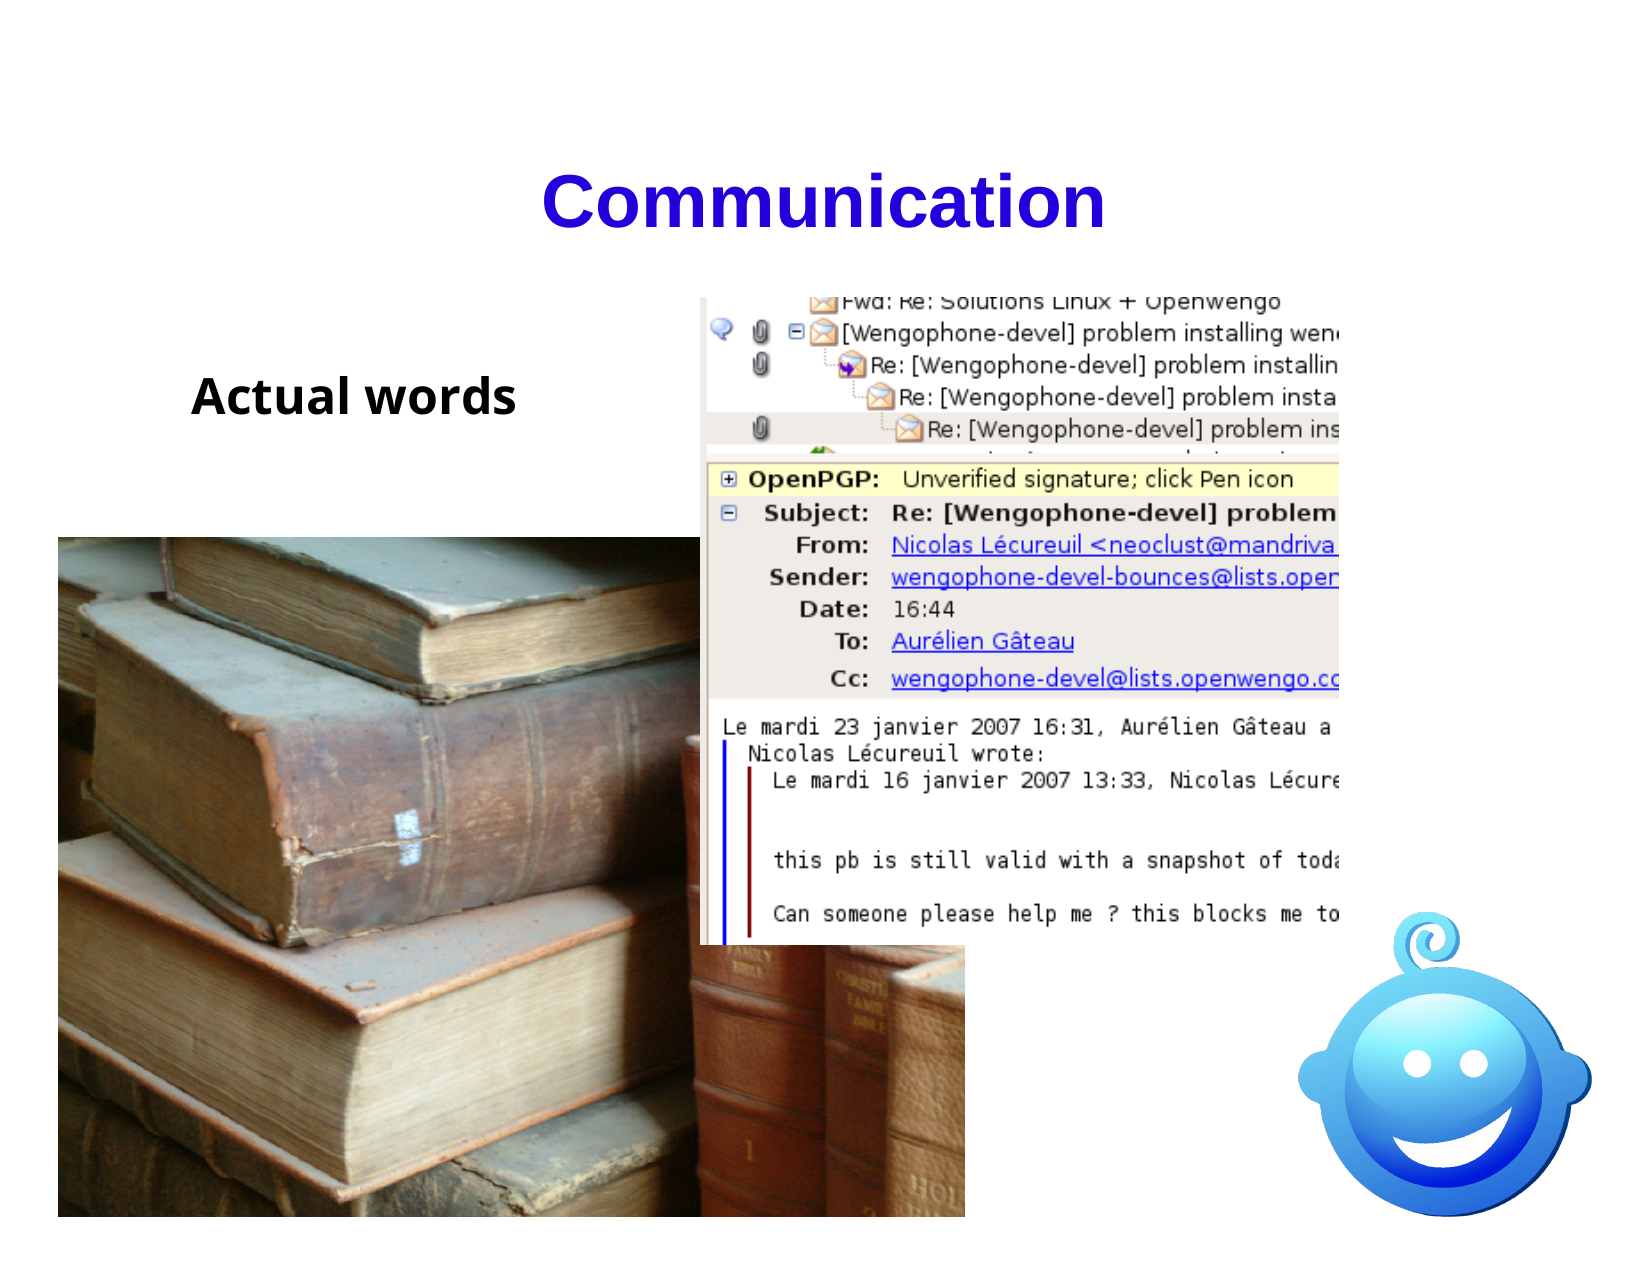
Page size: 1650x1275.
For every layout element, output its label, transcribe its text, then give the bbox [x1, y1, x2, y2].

picture [58, 297, 1592, 1217]
title Communication [135, 104, 1515, 299]
text_box Actual words [176, 353, 510, 429]
